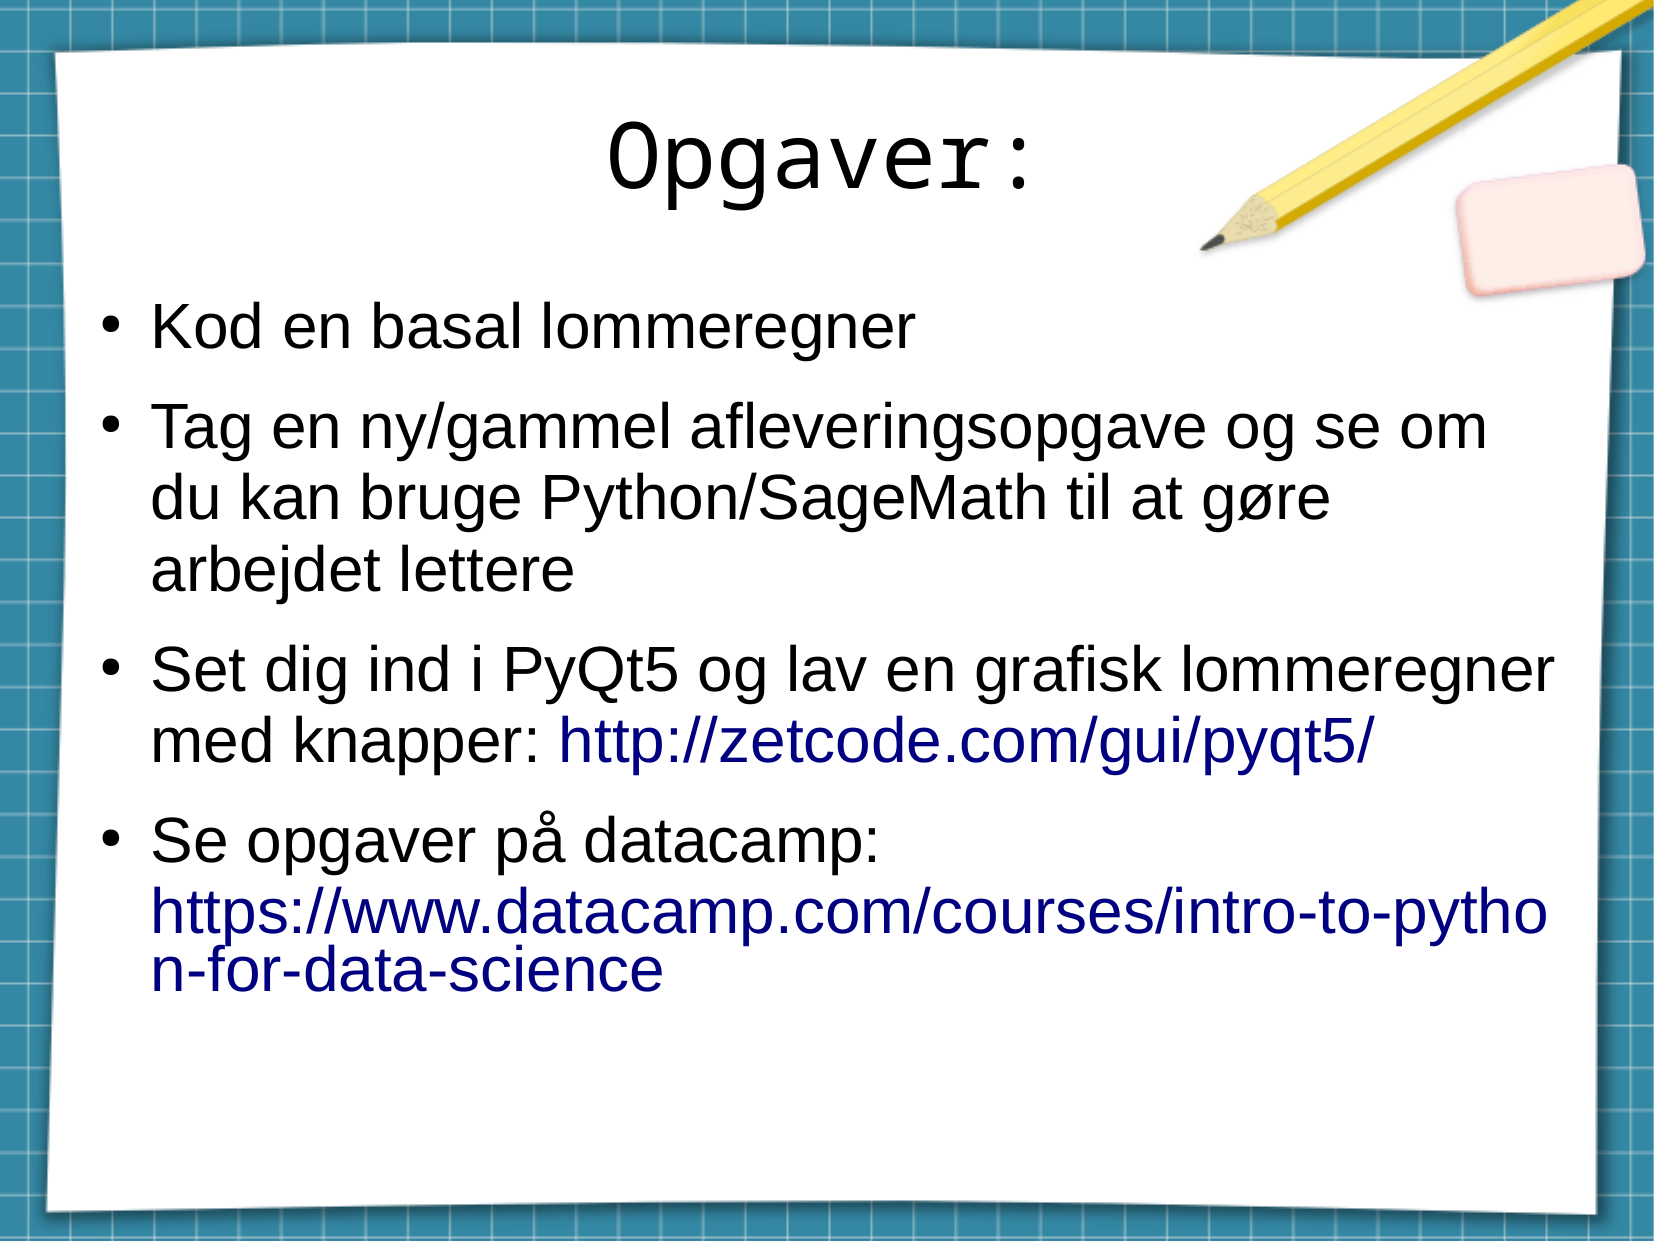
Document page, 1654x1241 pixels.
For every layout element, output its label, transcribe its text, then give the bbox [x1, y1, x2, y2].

picture [0, 0, 1654, 1241]
title Opgaver: [82, 49, 1571, 257]
list Kod en basal lommeregner Tag en ny/gammel afleveringsopgave og se om du kan bruge Python/SageMath til at gøre arbejdet lettere Set dig ind i PyQt5 og lav en grafisk lommeregner med knapper: http://zetcode.com/gui/pyqt5/ Se opgaver på datacamp: https://www.datacamp.com/courses/intro-to-python-for-data-science [82, 290, 1571, 1010]
